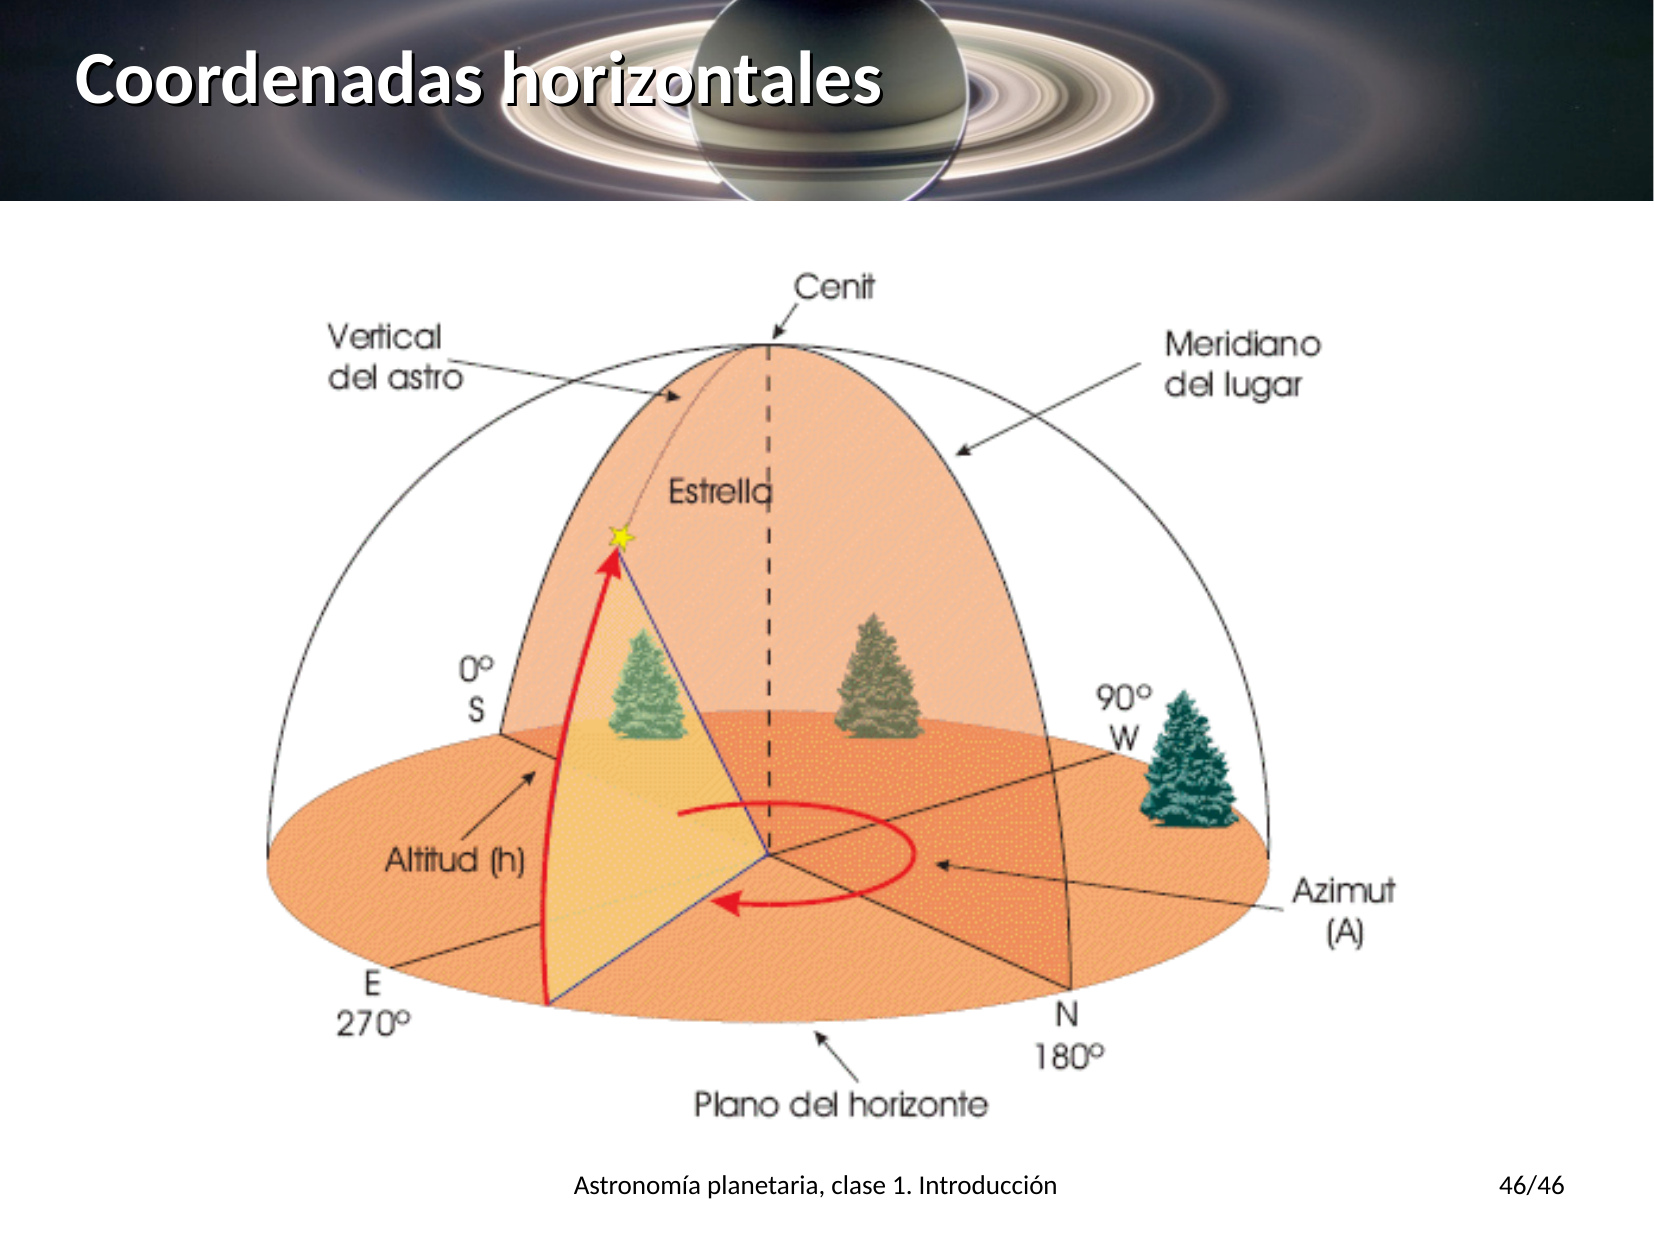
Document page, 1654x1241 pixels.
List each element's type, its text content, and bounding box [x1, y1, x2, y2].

title Coordenadas horizontales [75, 19, 1564, 151]
picture [0, 0, 1654, 201]
picture [246, 254, 1408, 1156]
